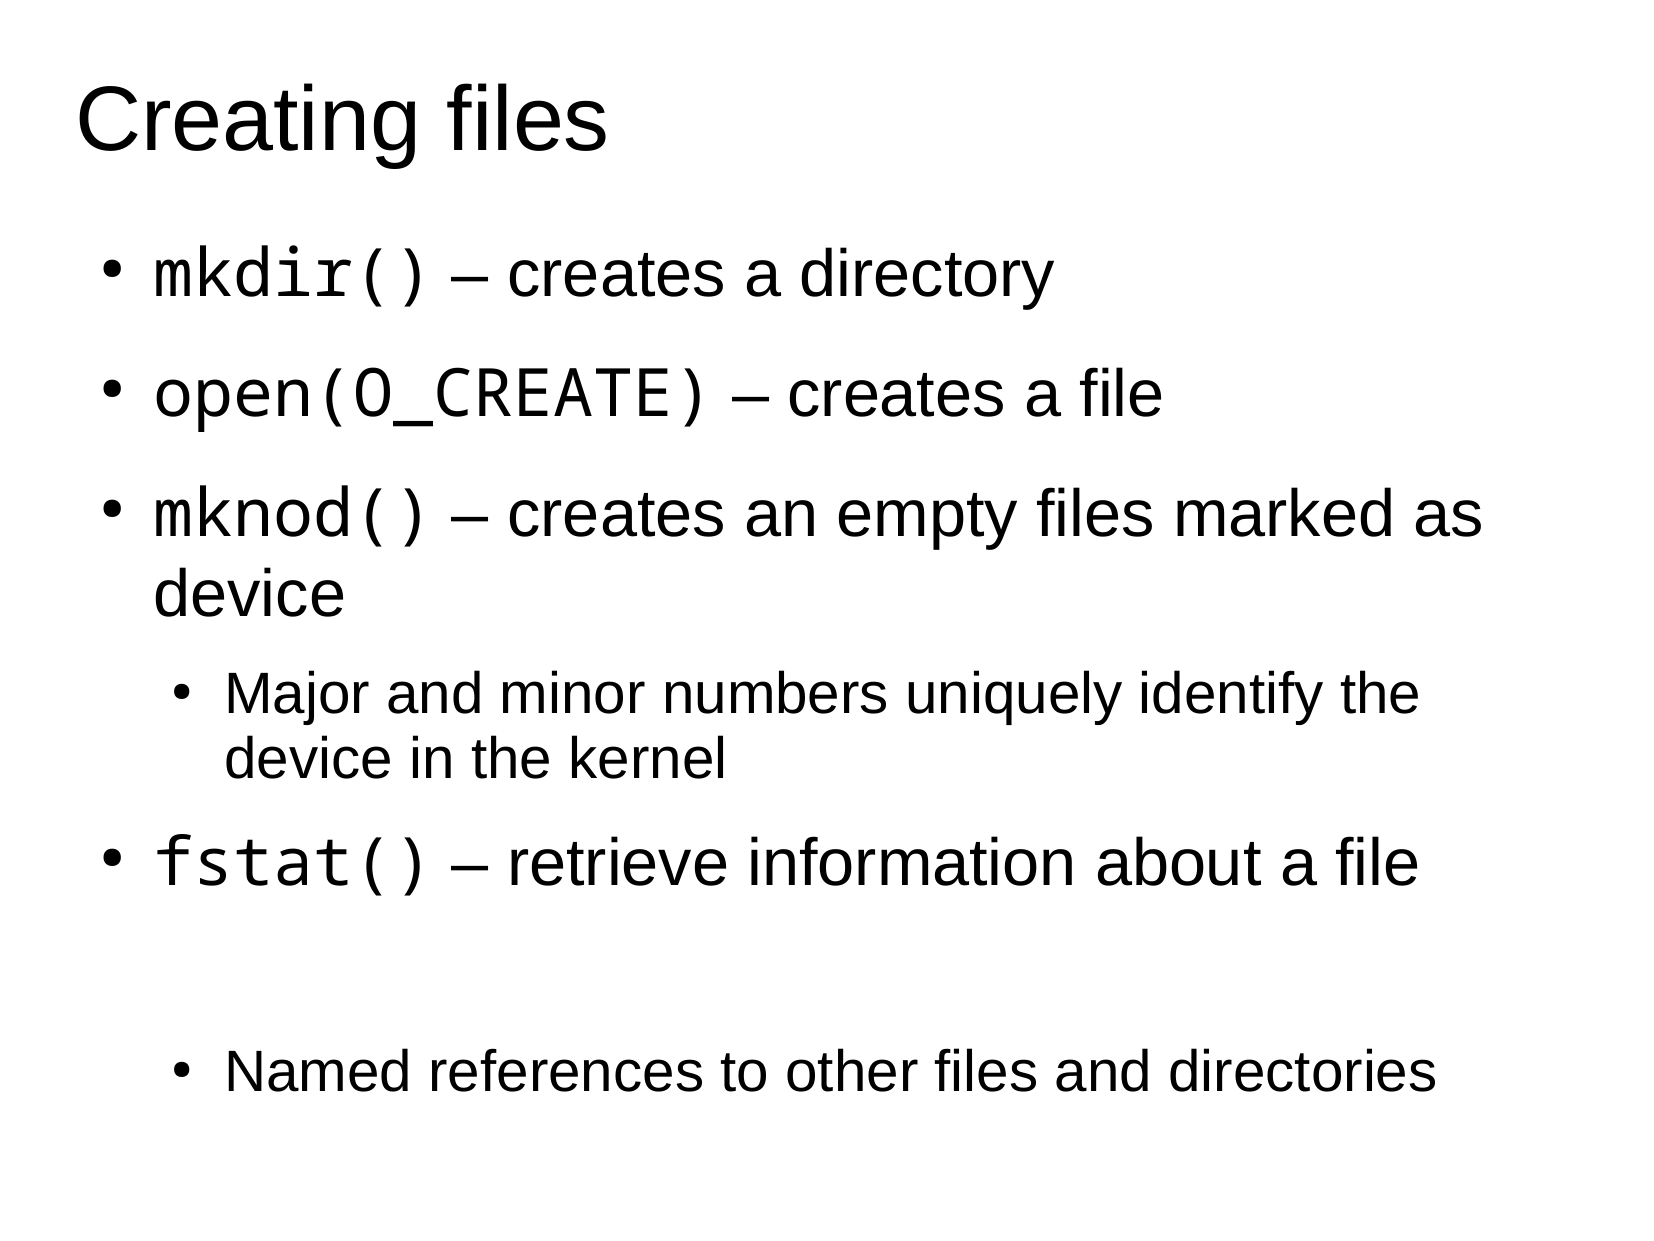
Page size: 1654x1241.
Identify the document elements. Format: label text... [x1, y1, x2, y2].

title Creating files [75, 49, 1538, 188]
list mkdir() – creates a directory open(O_CREATE) – creates a file mknod() – creates an empty files marked as device Major and minor numbers uniquely identify the device in the kernel fstat() – retrieve information about a file Named references to other files and directories [82, 225, 1571, 1163]
